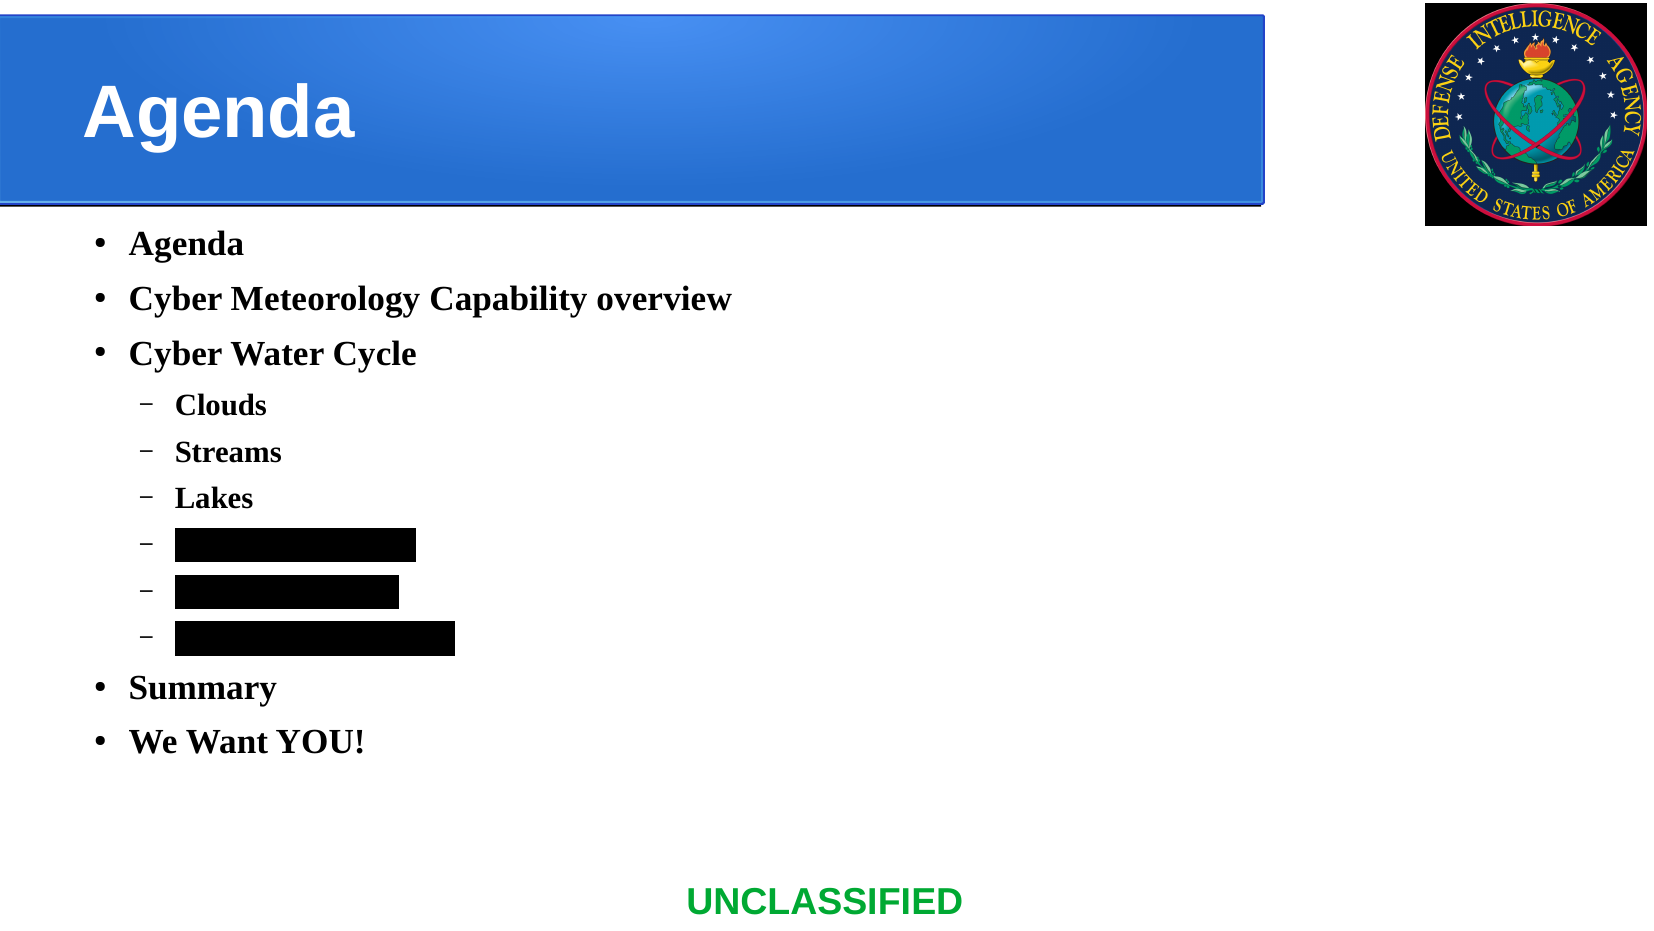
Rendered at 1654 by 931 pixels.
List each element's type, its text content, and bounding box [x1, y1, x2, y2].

picture [1425, 3, 1647, 226]
title Agenda [82, 35, 1235, 189]
text_box UNCLASSIFIED [555, 873, 1096, 931]
list Agenda Cyber Meteorology Capability overview Cyber Water Cycle Clouds Streams Lakes Data Precipitation Cloud Umbrellas Cyber Cloud Seeding Summary We Want YOU! [82, 224, 1571, 764]
